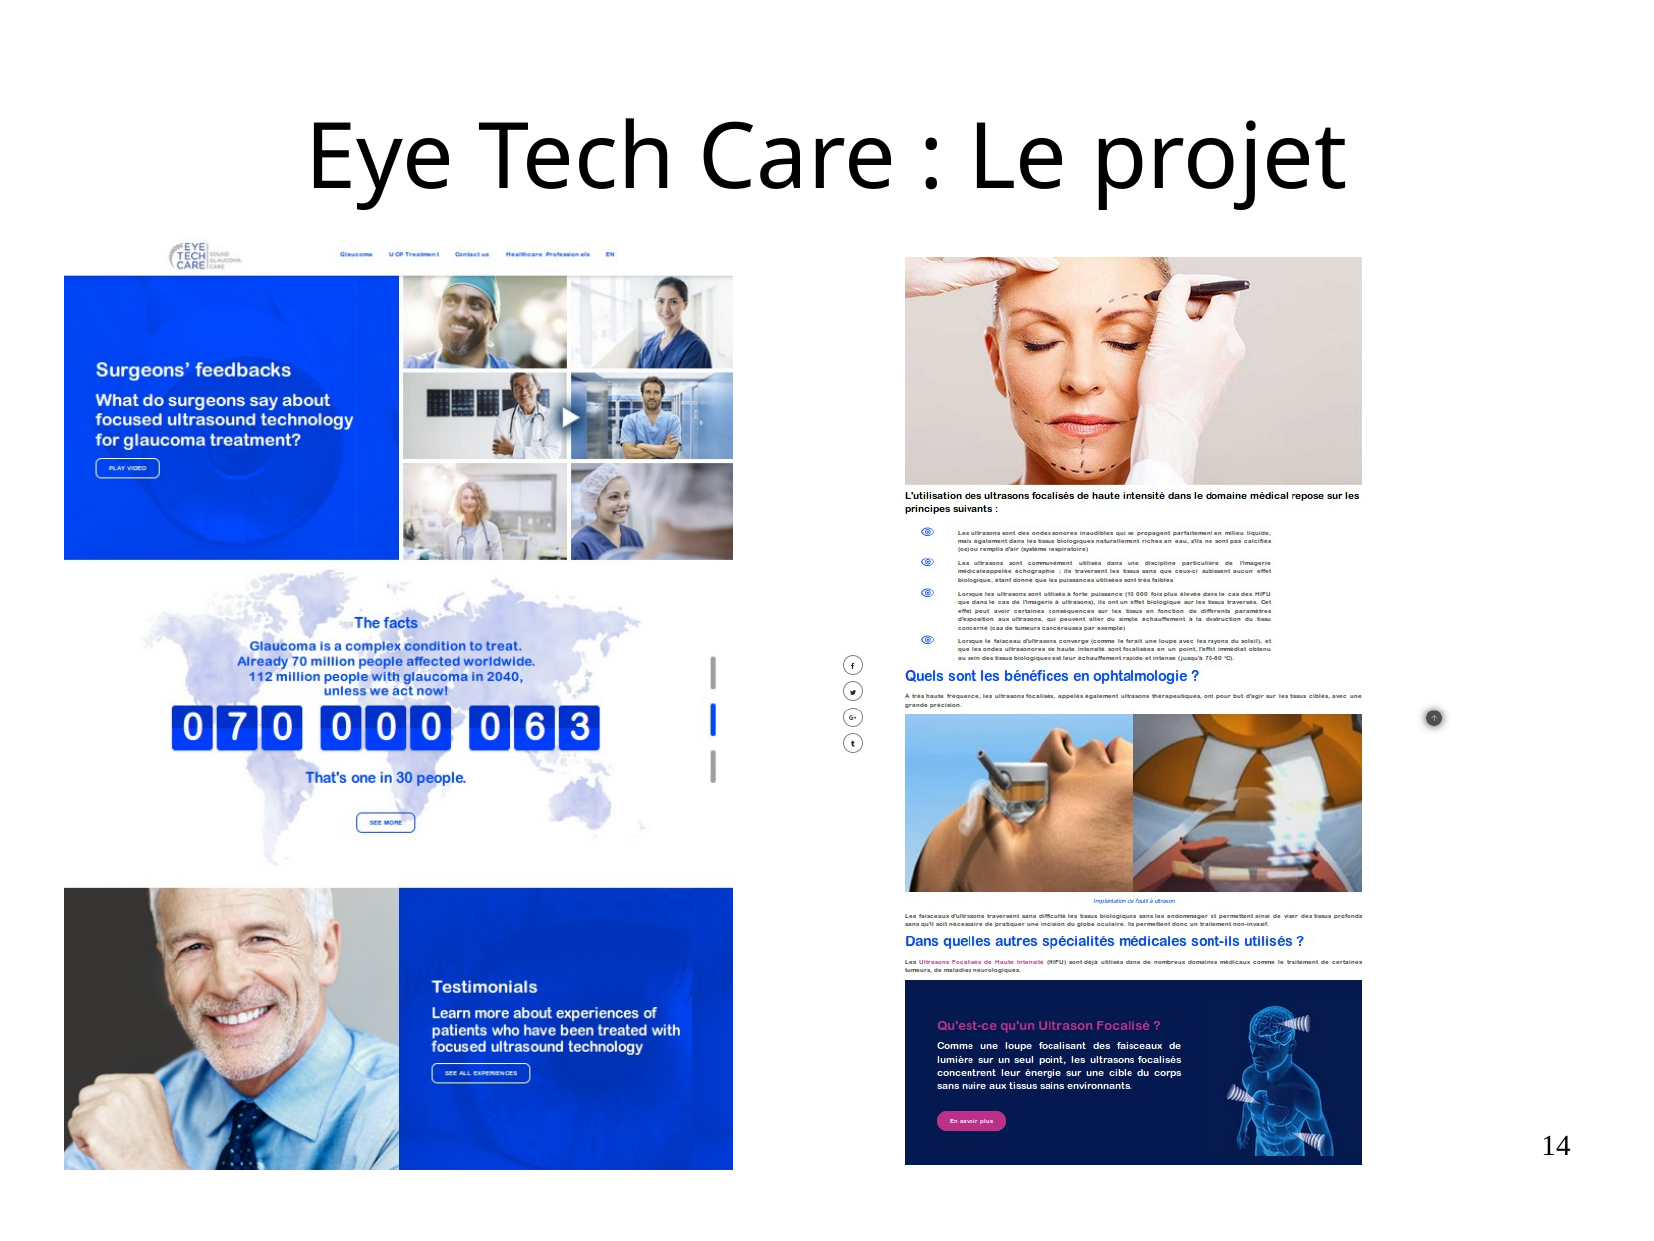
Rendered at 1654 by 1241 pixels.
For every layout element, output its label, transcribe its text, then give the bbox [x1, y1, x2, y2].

picture [808, 256, 1454, 1166]
title Eye Tech Care : Le projet [82, 49, 1571, 257]
picture [64, 237, 733, 1170]
